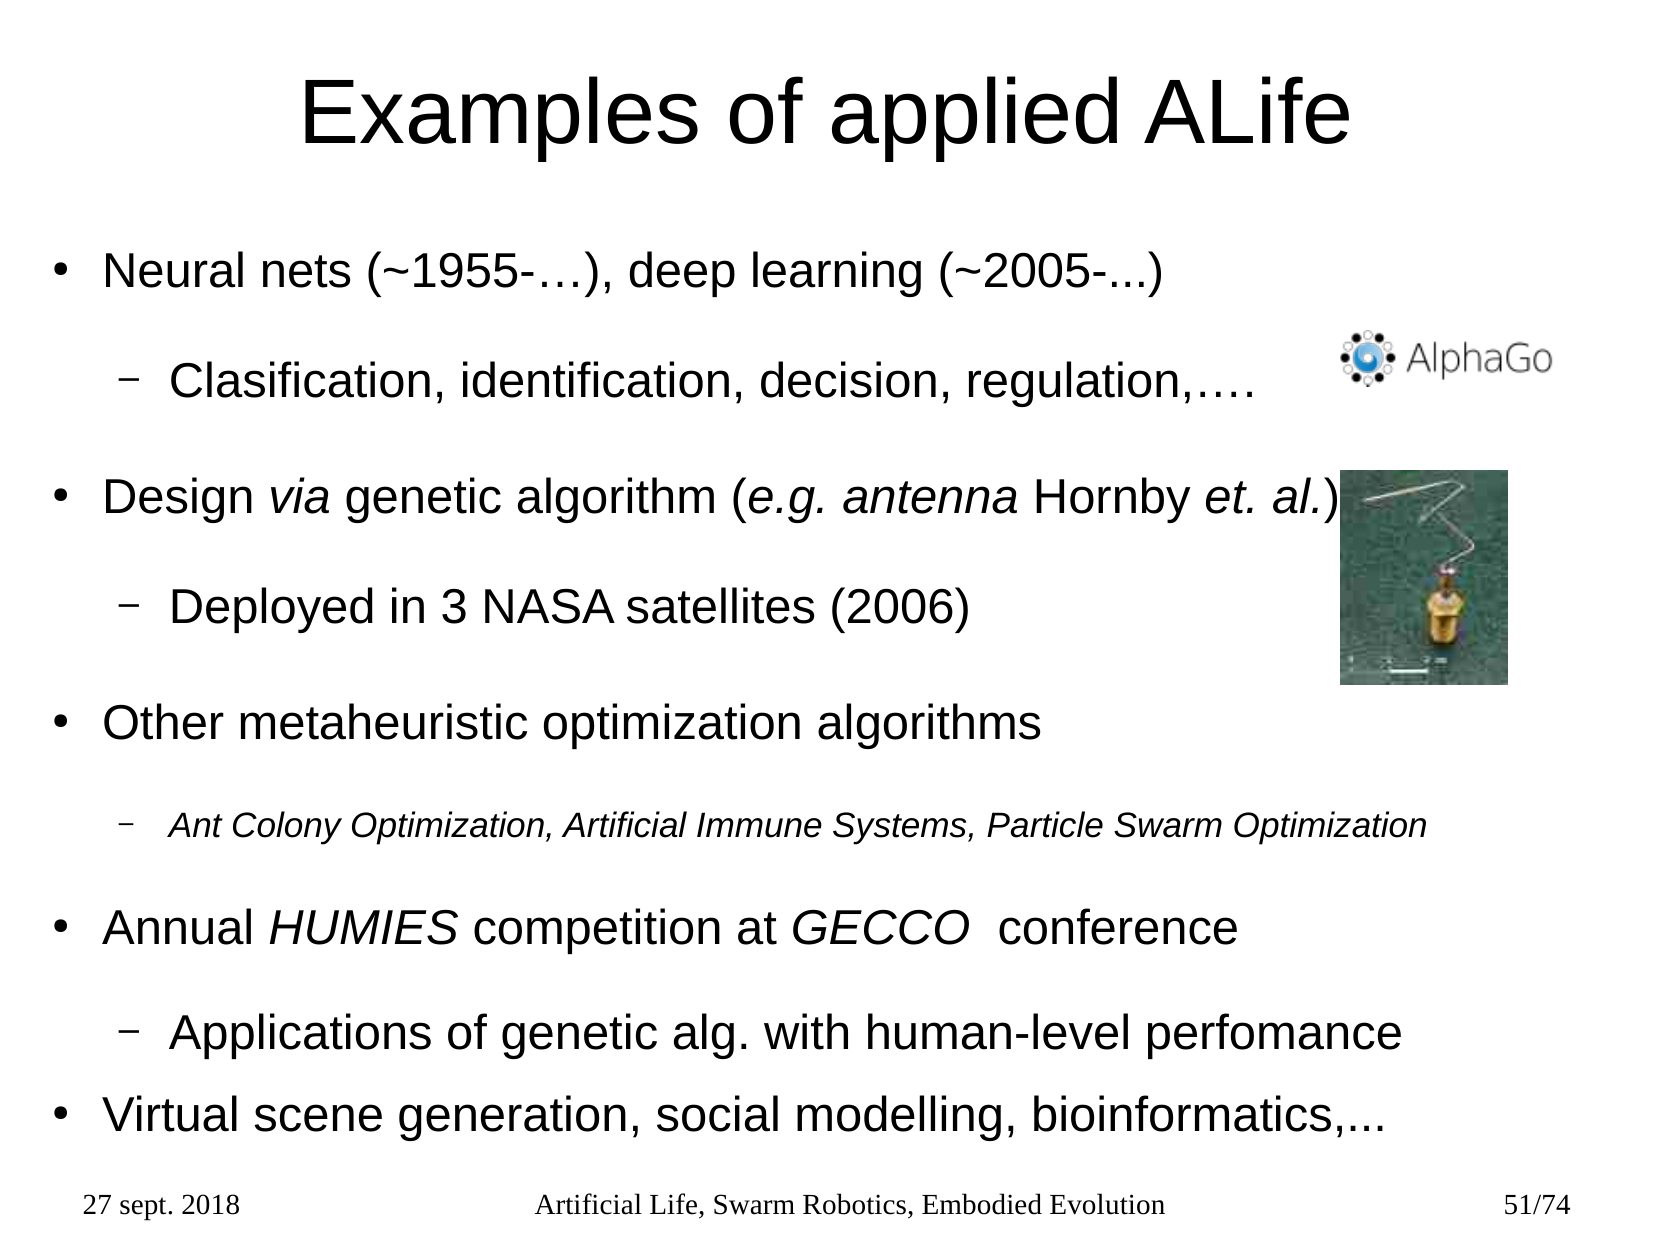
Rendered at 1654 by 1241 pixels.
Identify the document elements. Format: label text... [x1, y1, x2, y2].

picture [1340, 470, 1508, 686]
title Examples of applied ALife [82, 8, 1571, 216]
list Neural nets (~1955-…), deep learning (~2005-...) Clasification, identification, decision, regulation,…. Design via genetic algorithm (e.g. antenna Hornby et. al.) Deployed in 3 NASA satellites (2006) Other metaheuristic optimization algorithms Ant Colony Optimization, Artificial Immune Systems, Particle Swarm Optimization Annual HUMIES competition at GECCO conference Applications of genetic alg. with human-level perfomance Virtual scene generation, social modelling, bioinformatics,... [35, 242, 1642, 1146]
picture [1340, 330, 1554, 387]
